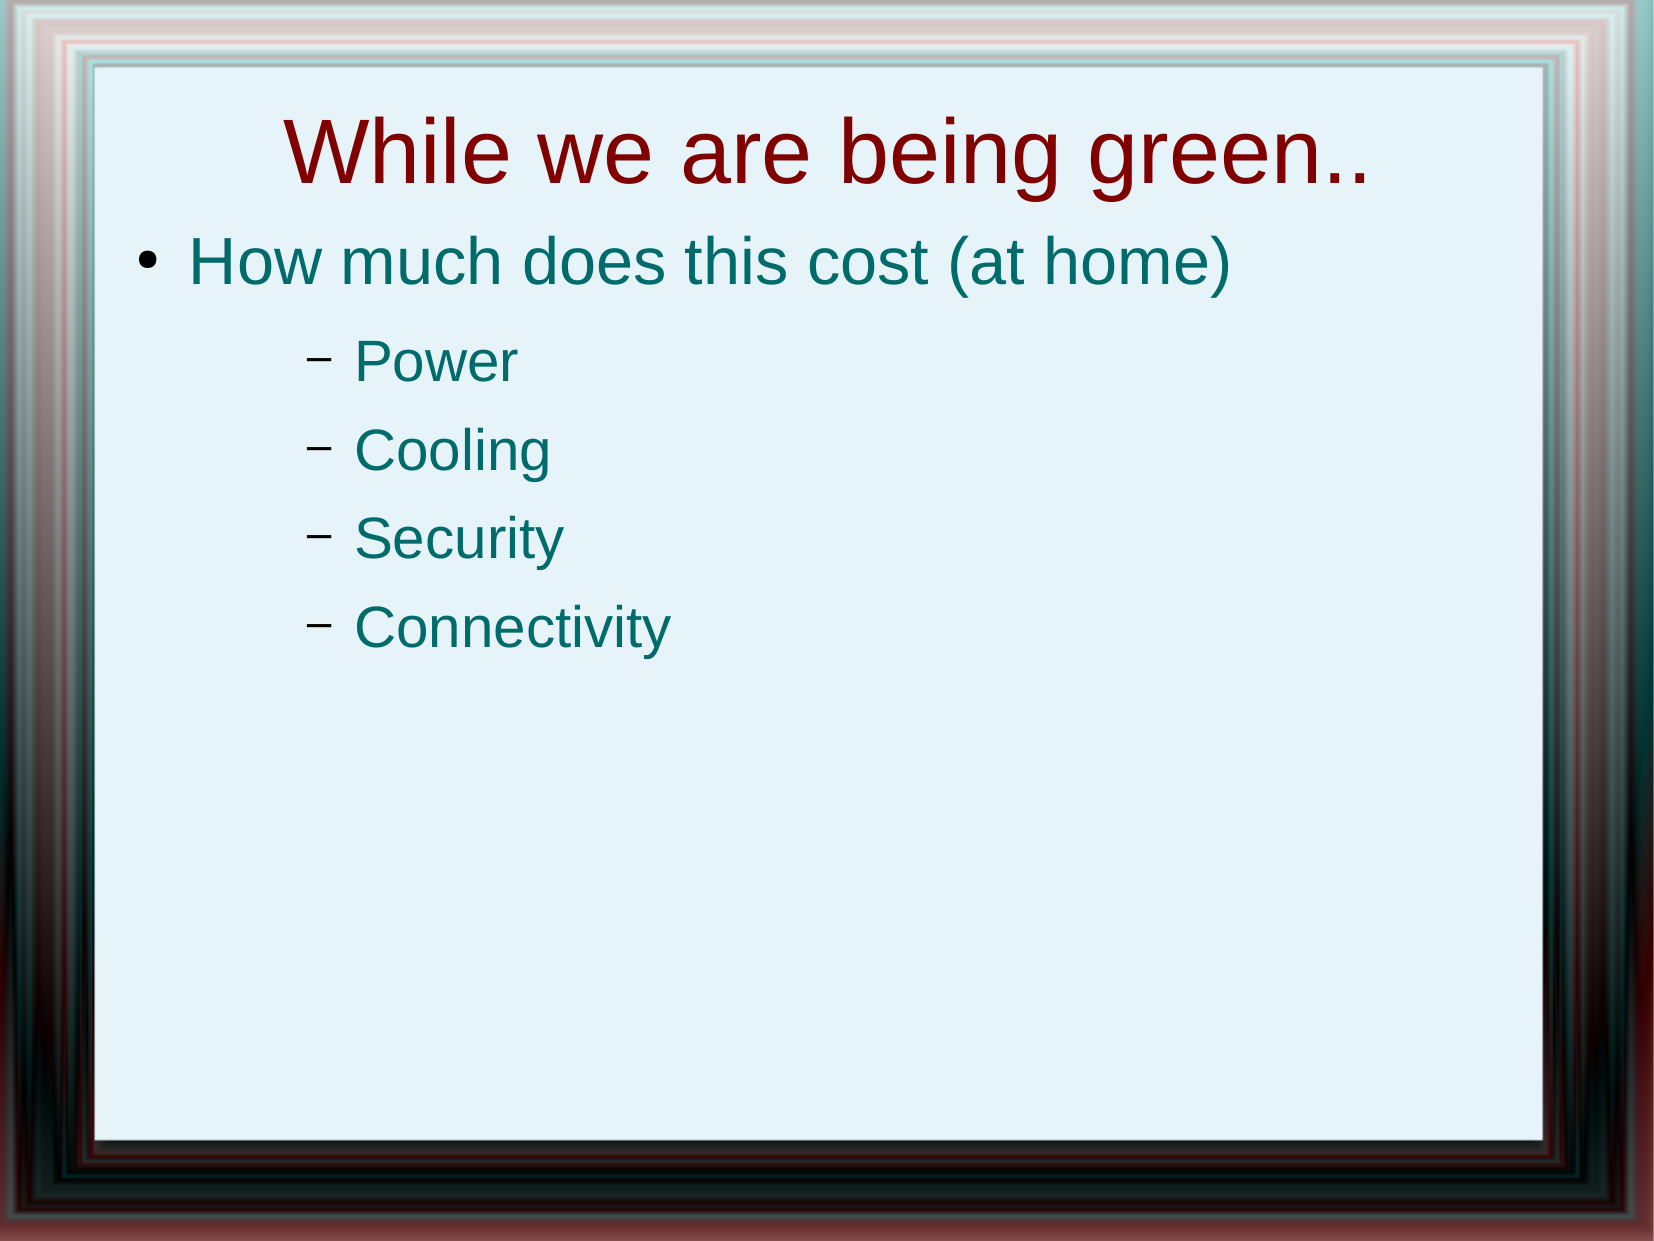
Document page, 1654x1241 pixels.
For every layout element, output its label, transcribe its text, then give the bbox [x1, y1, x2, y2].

picture [0, 0, 1654, 1241]
list How much does this cost (at home) Power Cooling Security Connectivity [118, 224, 1506, 1029]
title While we are being green.. [120, 75, 1538, 229]
